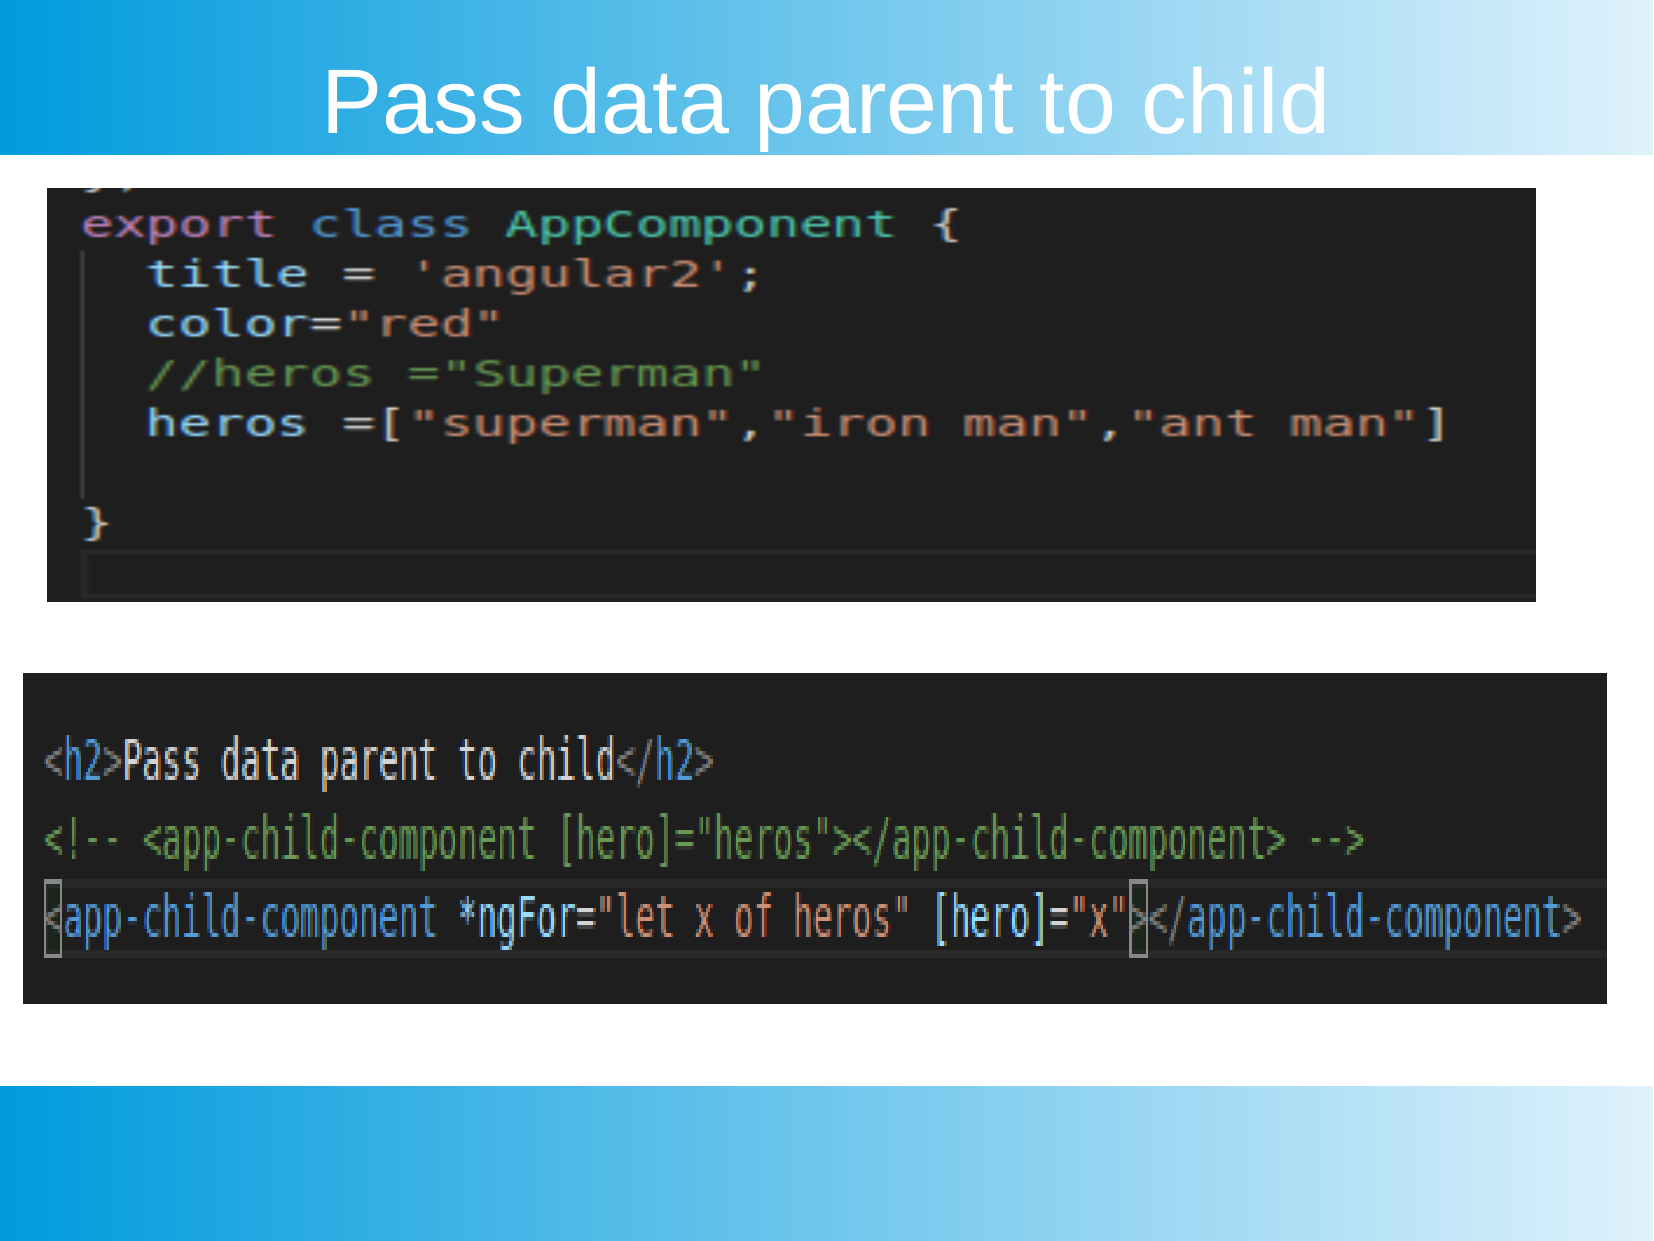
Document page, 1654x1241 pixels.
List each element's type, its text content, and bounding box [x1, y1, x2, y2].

picture [47, 188, 1536, 602]
picture [23, 673, 1607, 1004]
title Pass data parent to child [82, 49, 1571, 155]
